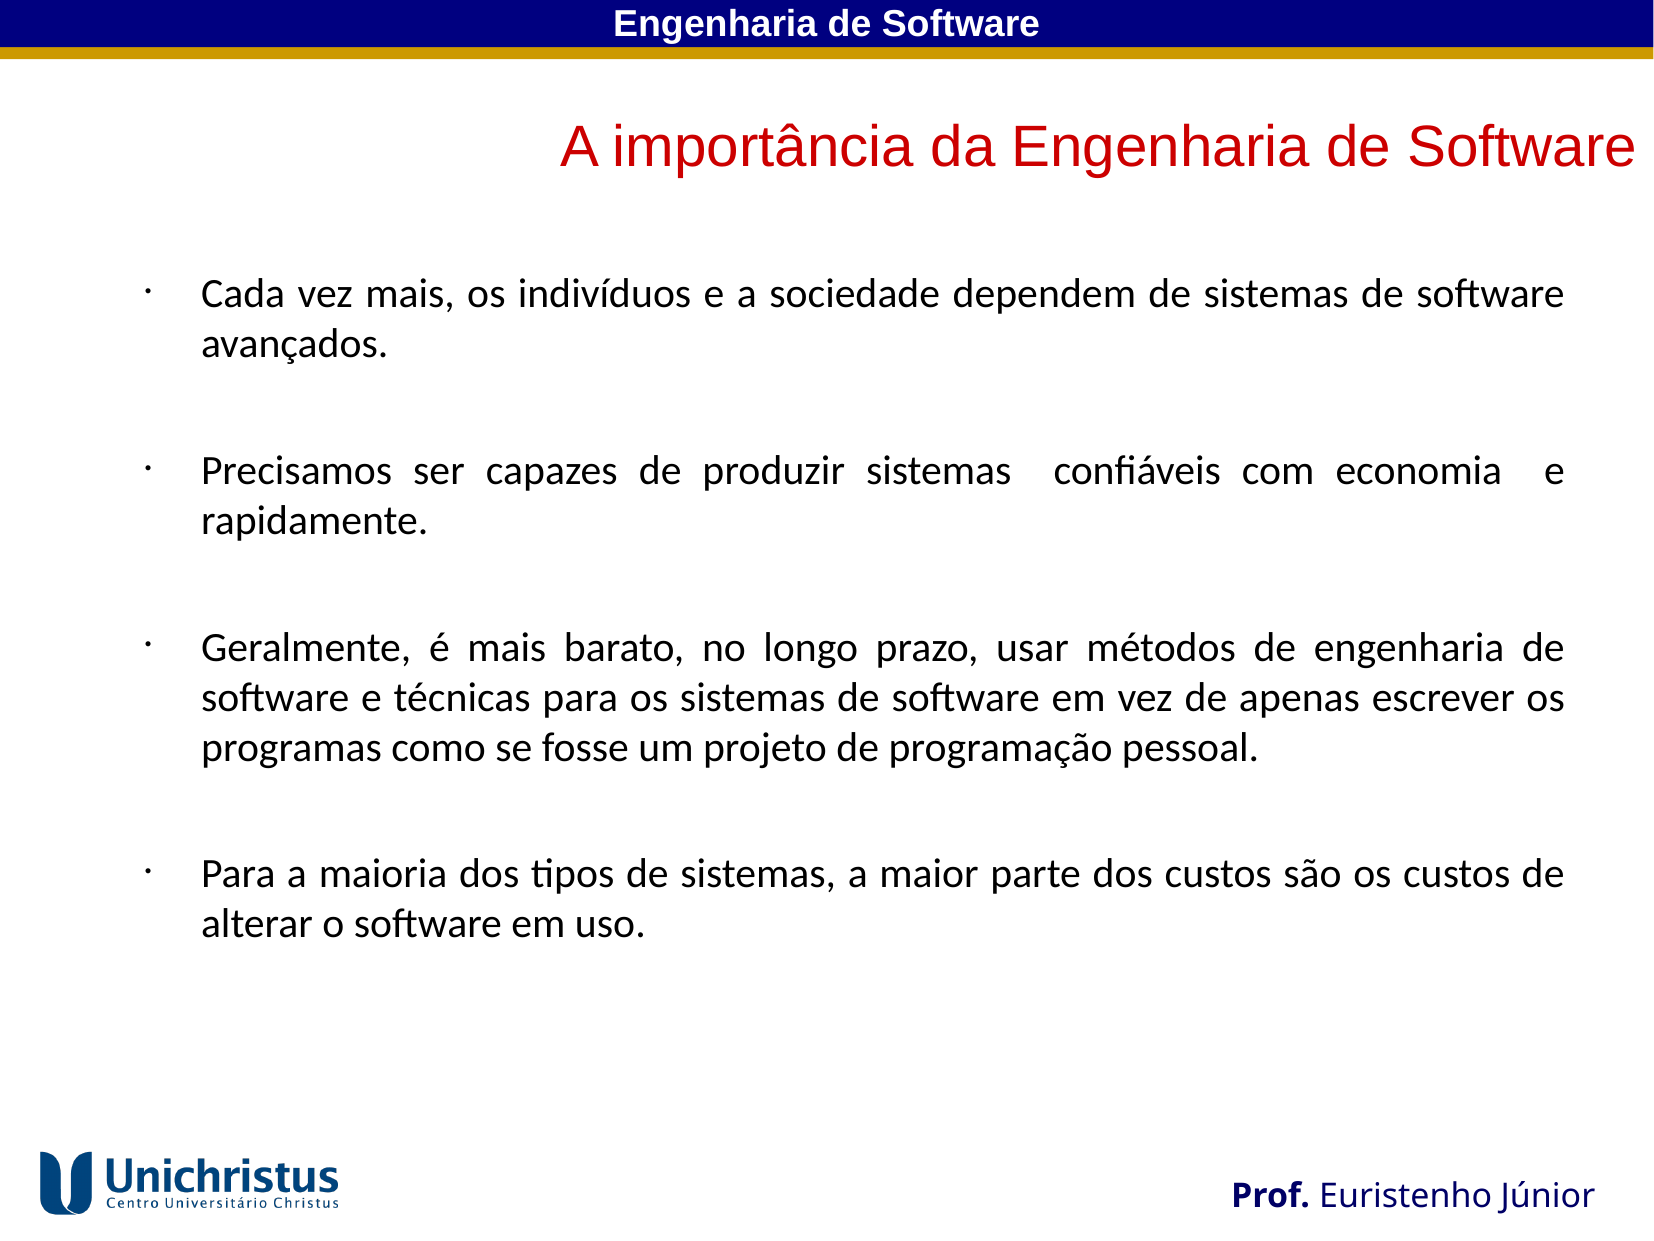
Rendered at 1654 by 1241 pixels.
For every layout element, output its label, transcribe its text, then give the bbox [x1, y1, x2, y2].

text_box Cada vez mais, os indivíduos e a sociedade dependem de sistemas de software avançados. Precisamos ser capazes de produzir sistemas confiáveis com economia e rapidamente. Geralmente, é mais barato, no longo prazo, usar métodos de engenharia de software e técnicas para os sistemas de software em vez de apenas escrever os programas como se fosse um projeto de programação pessoal. Para a maioria dos tipos de sistemas, a maior parte dos custos são os custos de alterar o software em uso. [129, 258, 1581, 1063]
picture [35, 1148, 343, 1217]
text_box Prof. Euristenho Júnior [1216, 1163, 1654, 1224]
text_box Engenharia de Software [0, 0, 1654, 48]
text_box A importância da Engenharia de Software [546, 106, 1654, 189]
text_box [0, 48, 1654, 60]
